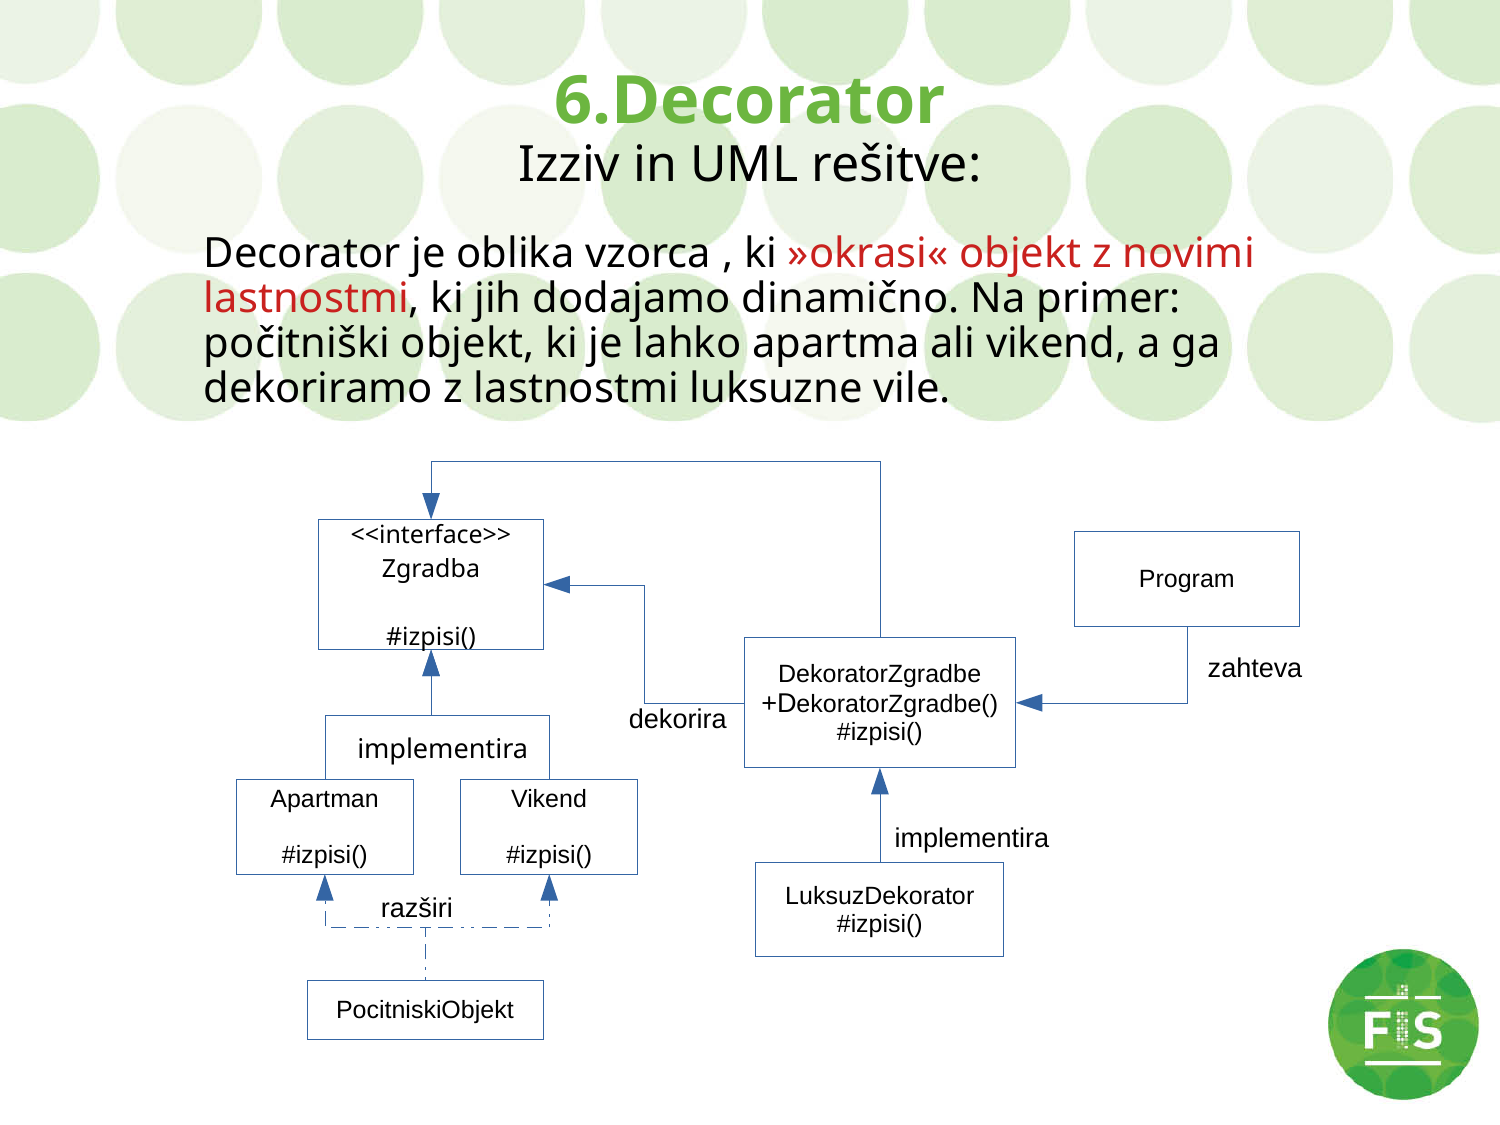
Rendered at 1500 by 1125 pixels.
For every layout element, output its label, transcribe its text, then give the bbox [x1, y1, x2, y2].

text_box implementira [342, 722, 550, 829]
text_box Apartman #izpisi() [236, 779, 414, 875]
list Decorator je oblika vzorca , ki »okrasi« objekt z novimi lastnostmi, ki jih dodajamo dinamično. Na primer: počitniški objekt, ki je lahko apartma ali vikend, a ga dekoriramo z lastnostmi luksuzne vile. [118, 224, 1323, 343]
text_box <<interface>> Zgradba #izpisi() [318, 519, 544, 650]
text_box PocitniskiObjekt [307, 980, 544, 1040]
text_box DekoratorZgradbe +DekoratorZgradbe() #izpisi() [744, 637, 1016, 768]
text_box LuksuzDekorator #izpisi() [755, 862, 1004, 957]
text_box zahteva [1192, 645, 1347, 721]
text_box Vikend #izpisi() [460, 779, 638, 875]
text_box implementira [879, 815, 1069, 922]
picture [0, 0, 1500, 1125]
title 6.Decorator Izziv in UML rešitve: [75, 59, 1425, 233]
text_box Program [1074, 531, 1300, 627]
text_box dekorira [614, 696, 780, 773]
text_box razširi [366, 885, 473, 931]
